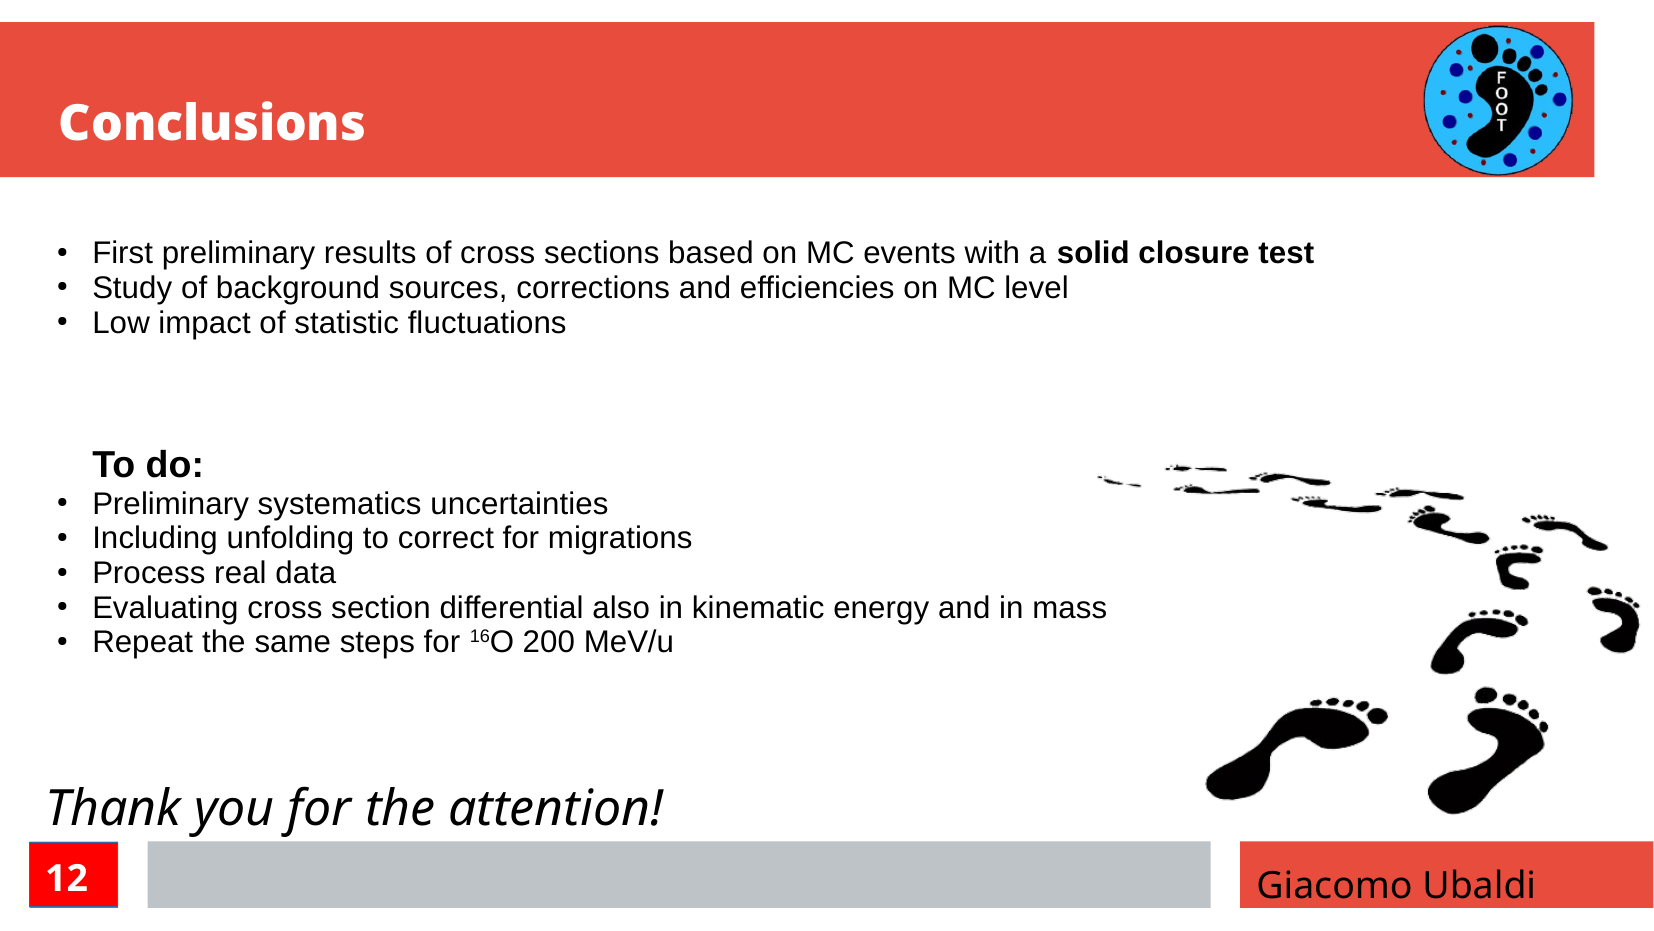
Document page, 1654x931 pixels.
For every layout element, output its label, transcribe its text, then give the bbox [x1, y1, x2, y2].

title Conclusions [1589, 44, 1595, 156]
picture [1409, 22, 1589, 182]
picture [1042, 667, 1654, 889]
text_box 12 [30, 844, 113, 903]
text_box [29, 842, 118, 907]
text_box Giacomo Ubaldi [1241, 850, 1568, 910]
text_box First preliminary results of cross sections based on MC events with a solid closure test Study of background sources, corrections and efficiencies on MC level Low impact of statistic fluctuations To do: Preliminary systematics uncertainties Including unfolding to correct for migrations Process real data Evaluating cross section differential also in kinematic energy and in mass Repeat the same steps for 16O 200 MeV/u [42, 186, 1654, 667]
title Conclusions [59, 44, 1409, 156]
text_box Thank you for the attention! [30, 764, 858, 897]
